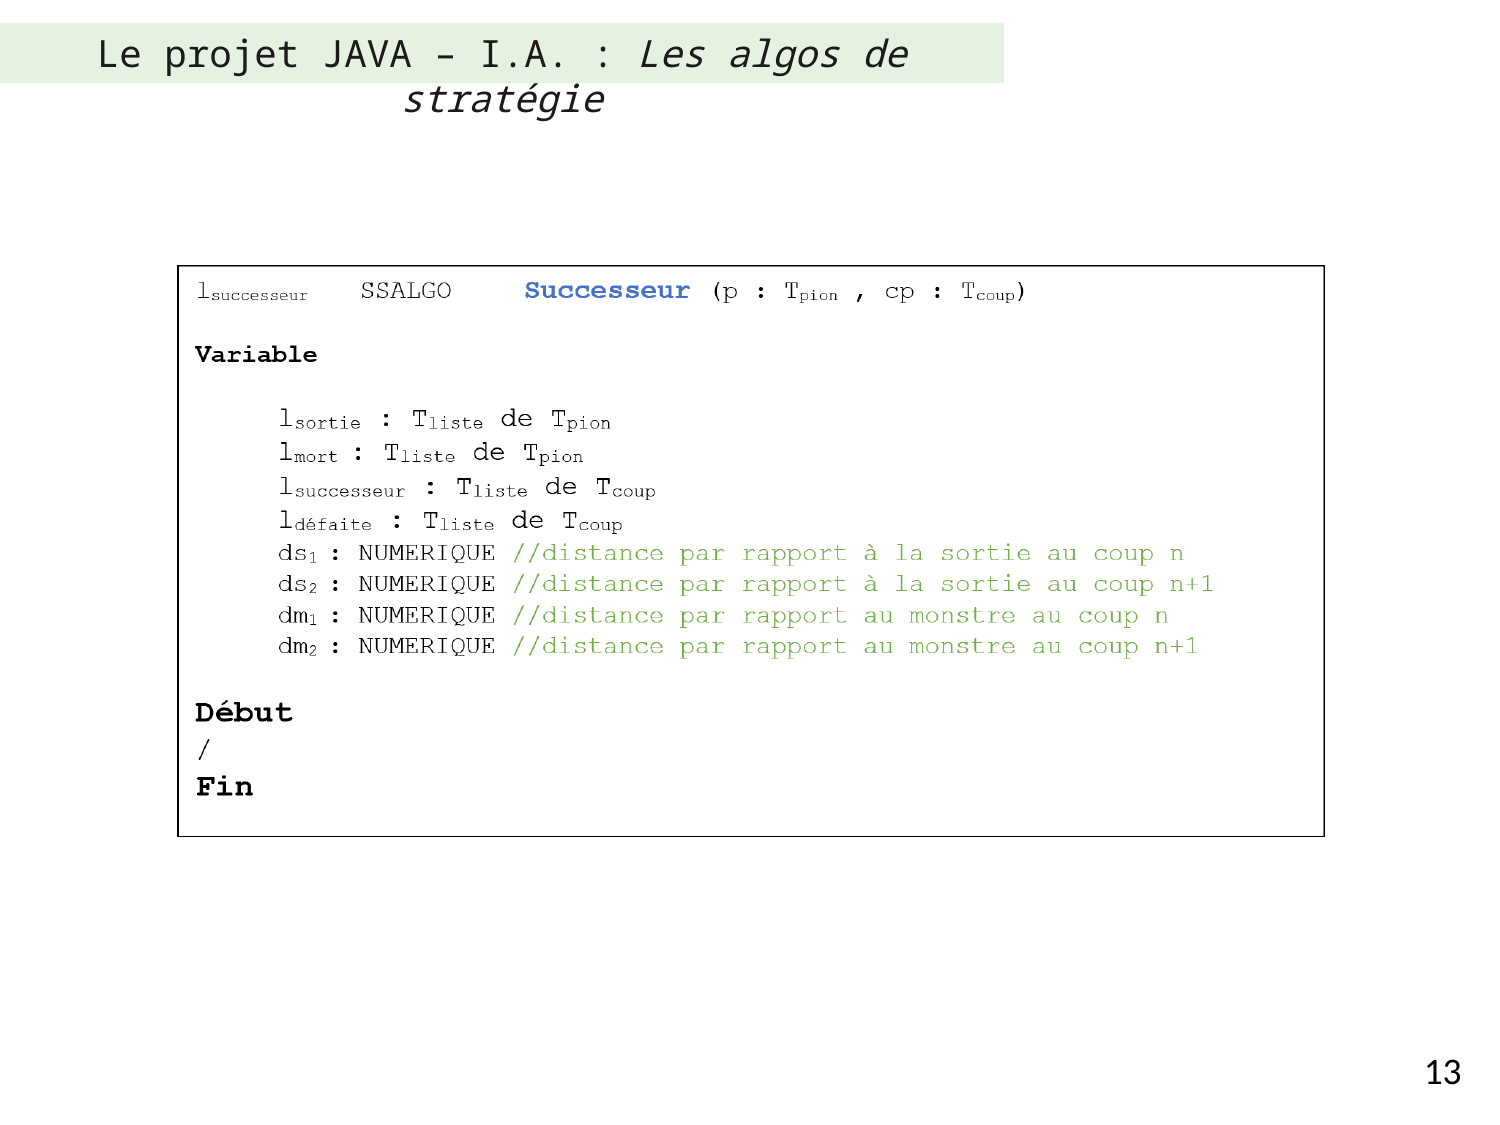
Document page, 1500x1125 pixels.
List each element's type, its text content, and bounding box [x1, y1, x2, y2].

text_box <numéro> [1287, 1039, 1477, 1100]
text_box Le projet JAVA – I.A. : Les algos de stratégie [0, 22, 1004, 83]
picture [171, 261, 1329, 839]
